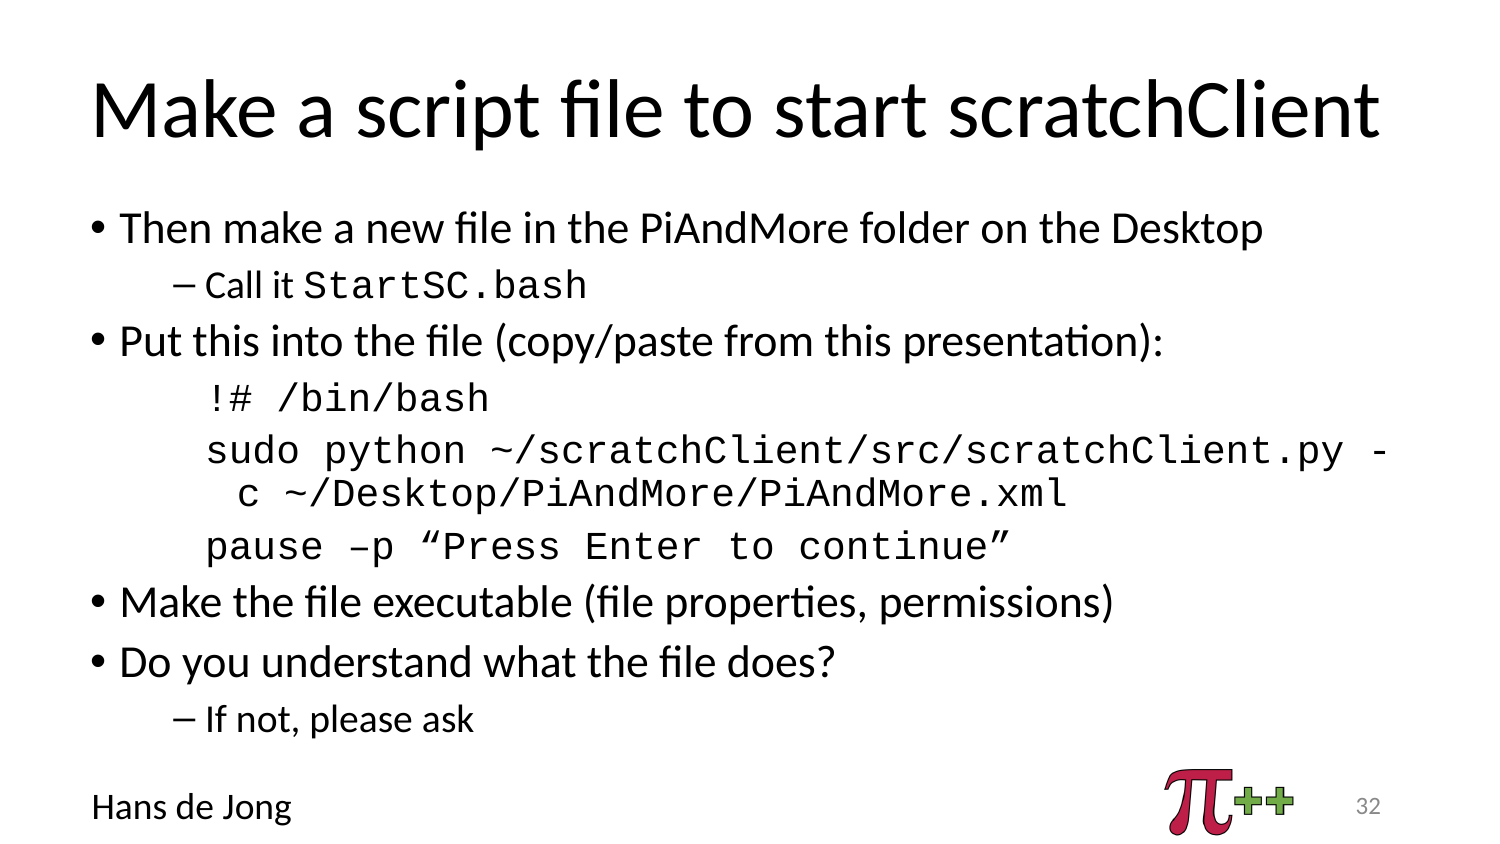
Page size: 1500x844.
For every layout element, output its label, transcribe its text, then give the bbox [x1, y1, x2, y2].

title Make a script file to start scratchClient [75, 33, 1426, 175]
list Then make a new file in the PiAndMore folder on the Desktop Call it StartSC.bash Put this into the file (copy/paste from this presentation): !# /bin/bash sudo python ~/scratchClient/src/scratchClient.py -c ~/Desktop/PiAndMore/PiAndMore.xml pause –p “Press Enter to continue” Make the file executable (file properties, permissions) Do you understand what the file does? If not, please ask [75, 196, 1426, 754]
text_box 32 [1340, 782, 1426, 827]
